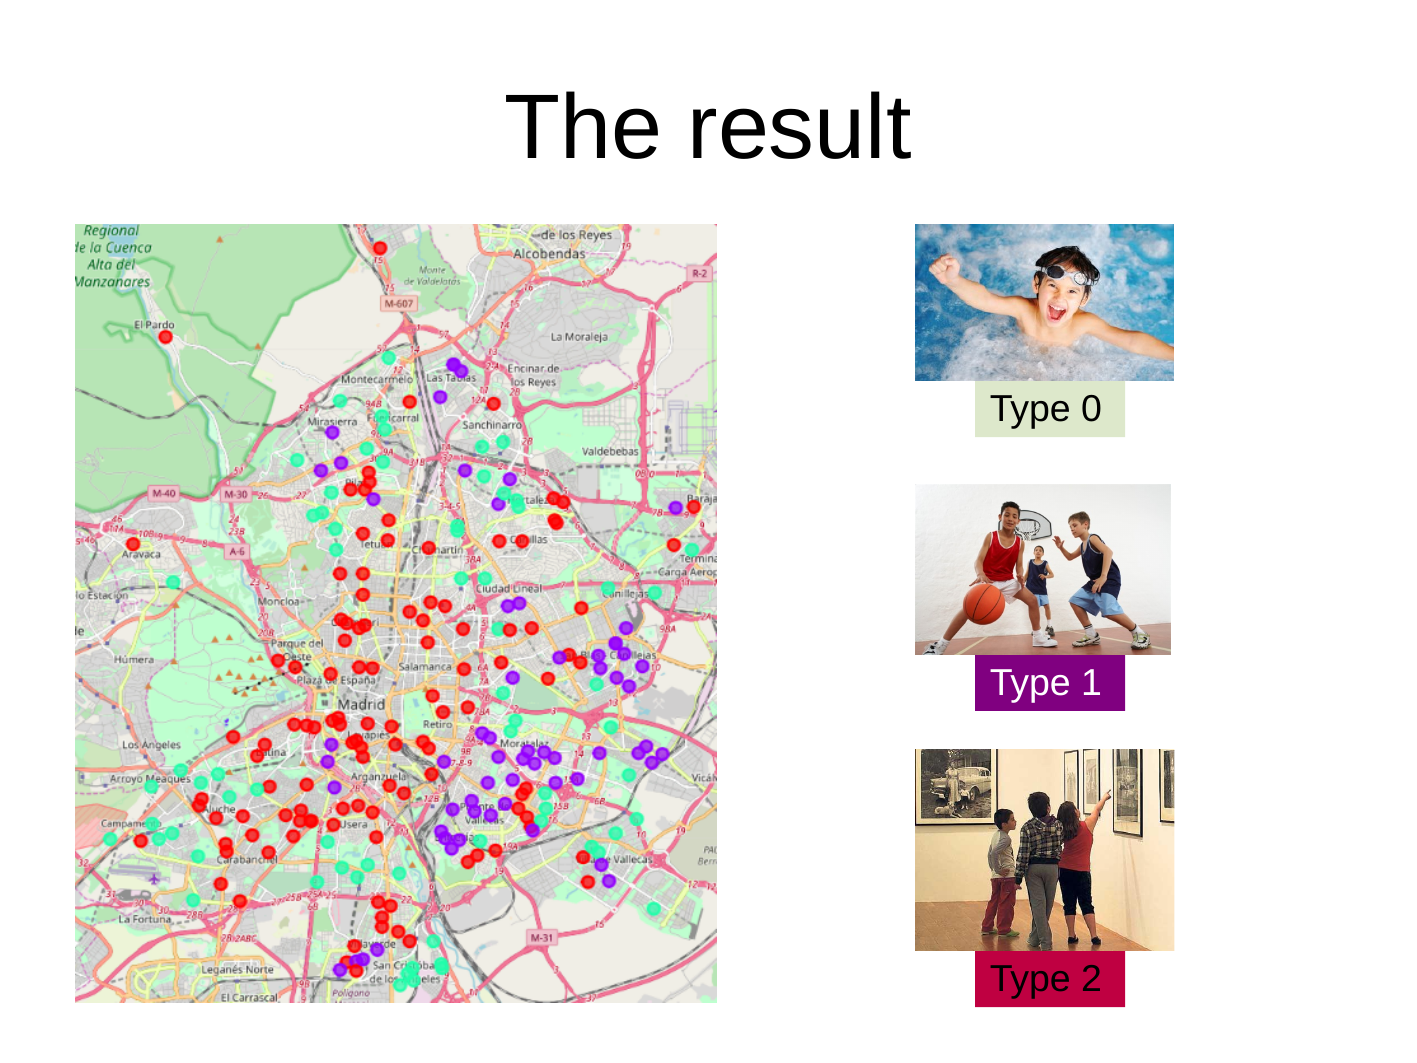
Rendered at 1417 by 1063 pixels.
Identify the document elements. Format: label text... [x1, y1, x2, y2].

picture [915, 224, 1174, 381]
title The result [70, 42, 1346, 212]
text_box Type 0 [975, 381, 1126, 438]
picture [915, 749, 1175, 951]
text_box Type 1 [975, 655, 1126, 711]
picture [75, 224, 717, 1003]
text_box Type 2 [975, 951, 1126, 1008]
picture [915, 484, 1171, 655]
